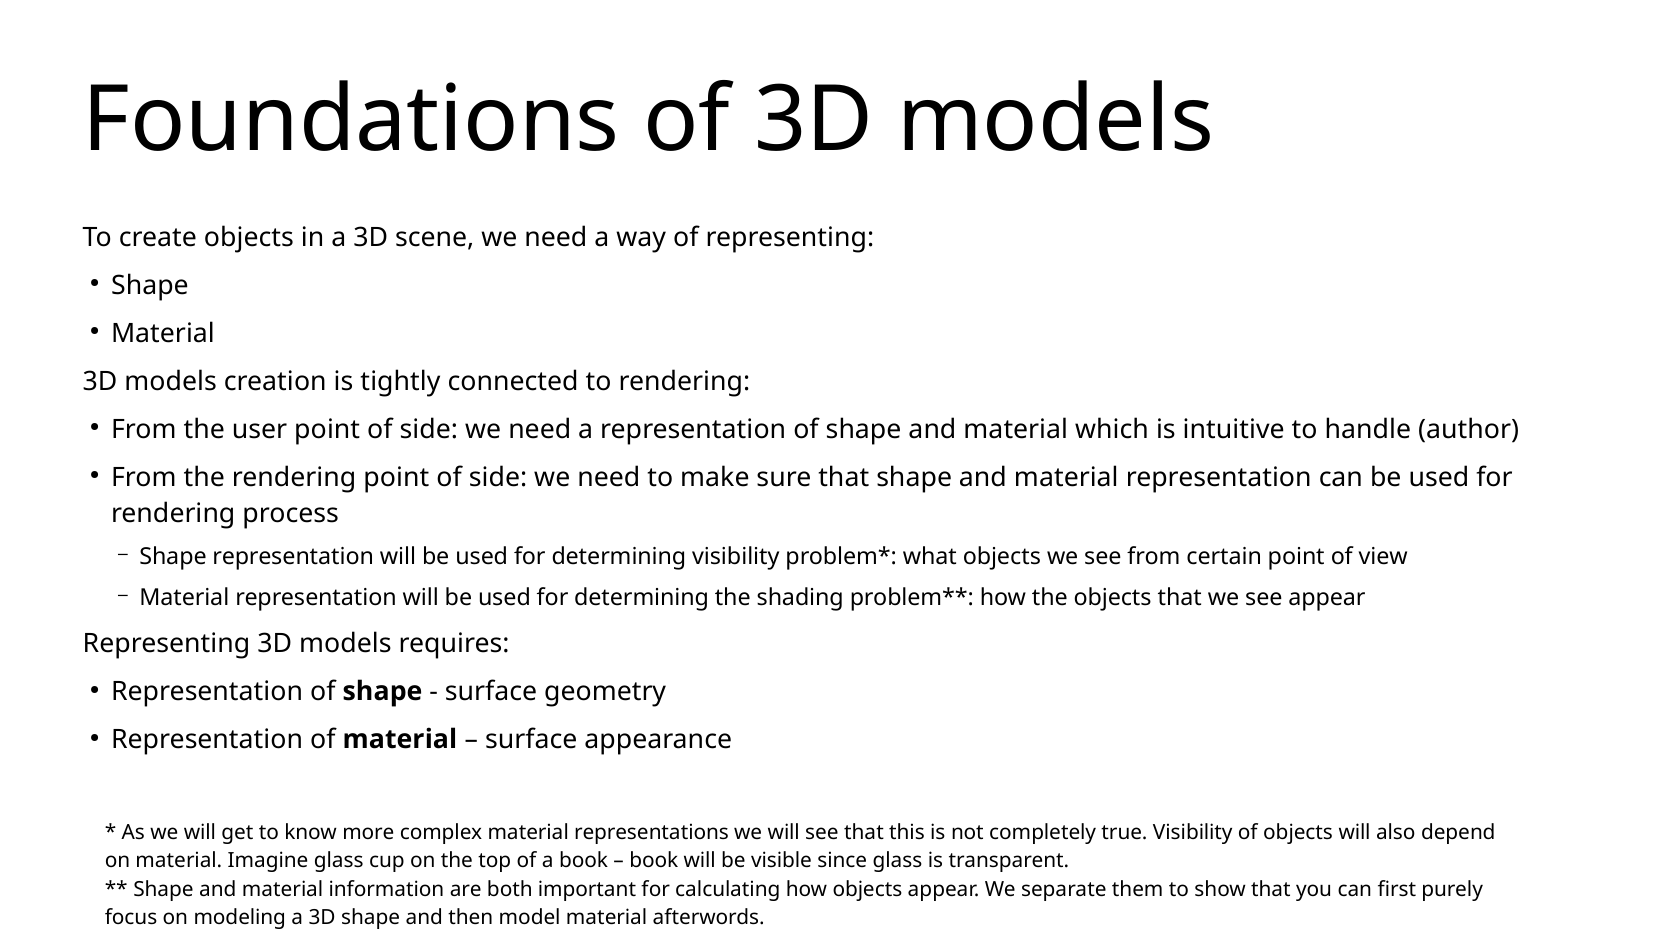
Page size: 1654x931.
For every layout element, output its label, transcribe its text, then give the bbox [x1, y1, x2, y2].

title Foundations of 3D models [82, 37, 1571, 193]
text_box * As we will get to know more complex material representations we will see that this is not completely true. Visibility of objects will also depend on material. Imagine glass cup on the top of a book – book will be visible since glass is transparent. ** Shape and material information are both important for calculating how objects appear. We separate them to show that you can first purely focus on modeling a 3D shape and then model material afterwords. [90, 810, 1531, 928]
list To create objects in a 3D scene, we need a way of representing: Shape Material 3D models creation is tightly connected to rendering: From the user point of side: we need a representation of shape and material which is intuitive to handle (author) From the rendering point of side: we need to make sure that shape and material representation can be used for rendering process Shape representation will be used for determining visibility problem*: what objects we see from certain point of view Material representation will be used for determining the shading problem**: how the objects that we see appear Representing 3D models requires: Representation of shape - surface geometry Representation of material – surface appearance [82, 217, 1571, 758]
